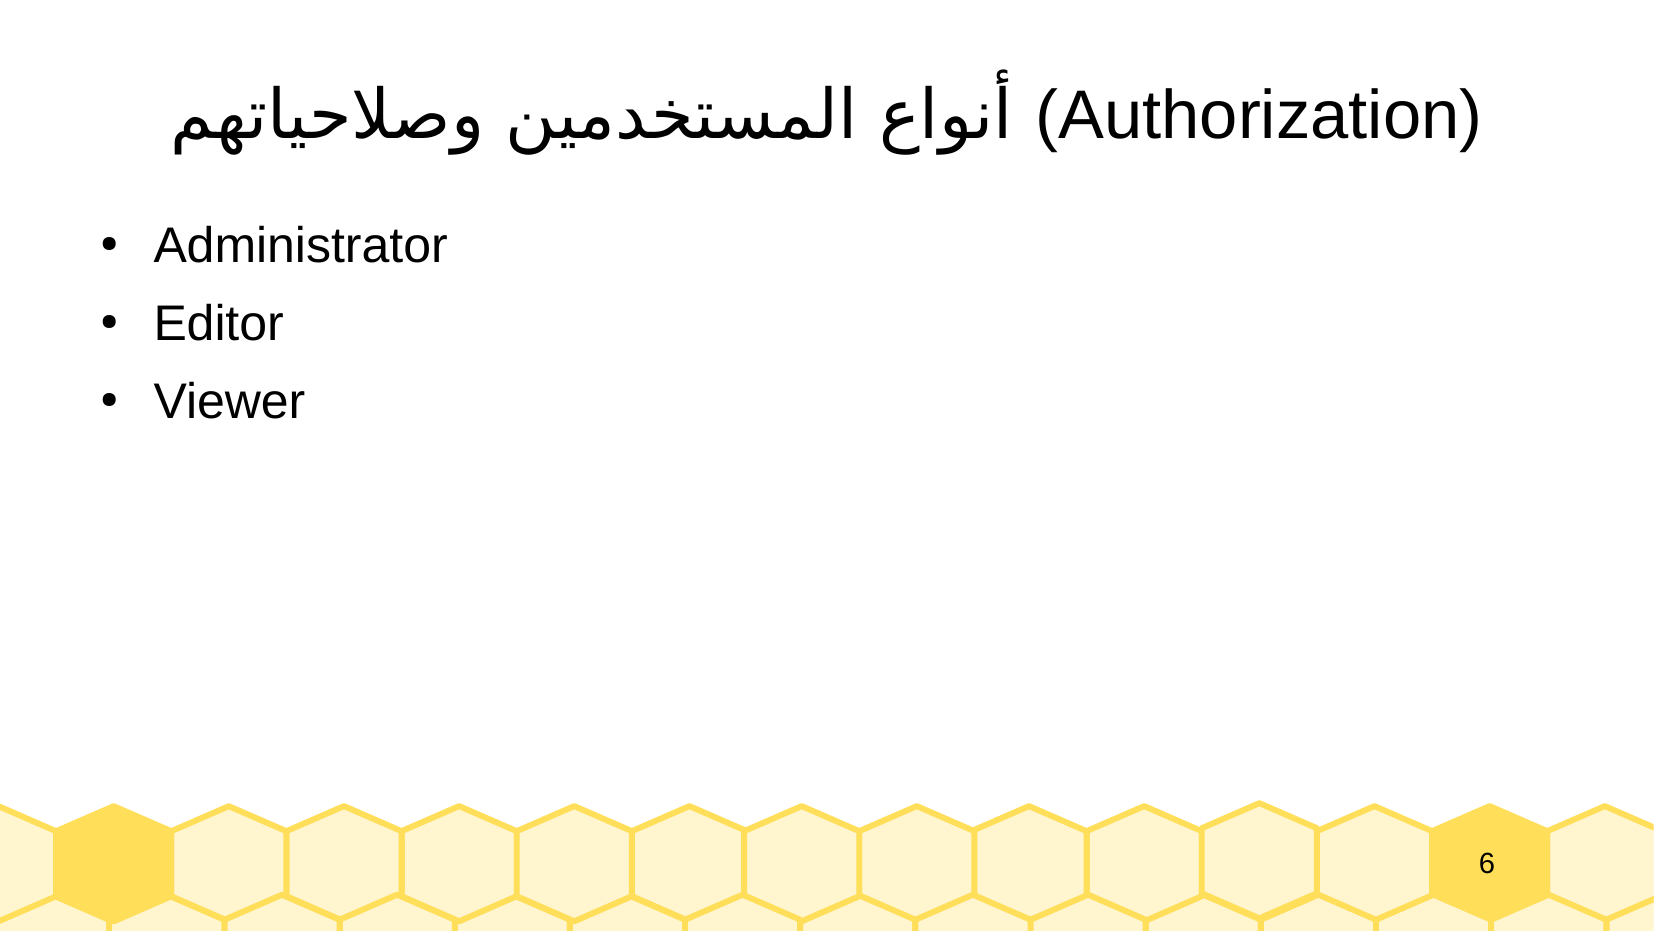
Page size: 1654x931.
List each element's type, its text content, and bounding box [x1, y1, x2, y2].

title أنواع المستخدمين وصلاحياتهم (Authorization) [82, 37, 1571, 193]
list Administrator Editor Viewer [82, 217, 1571, 758]
